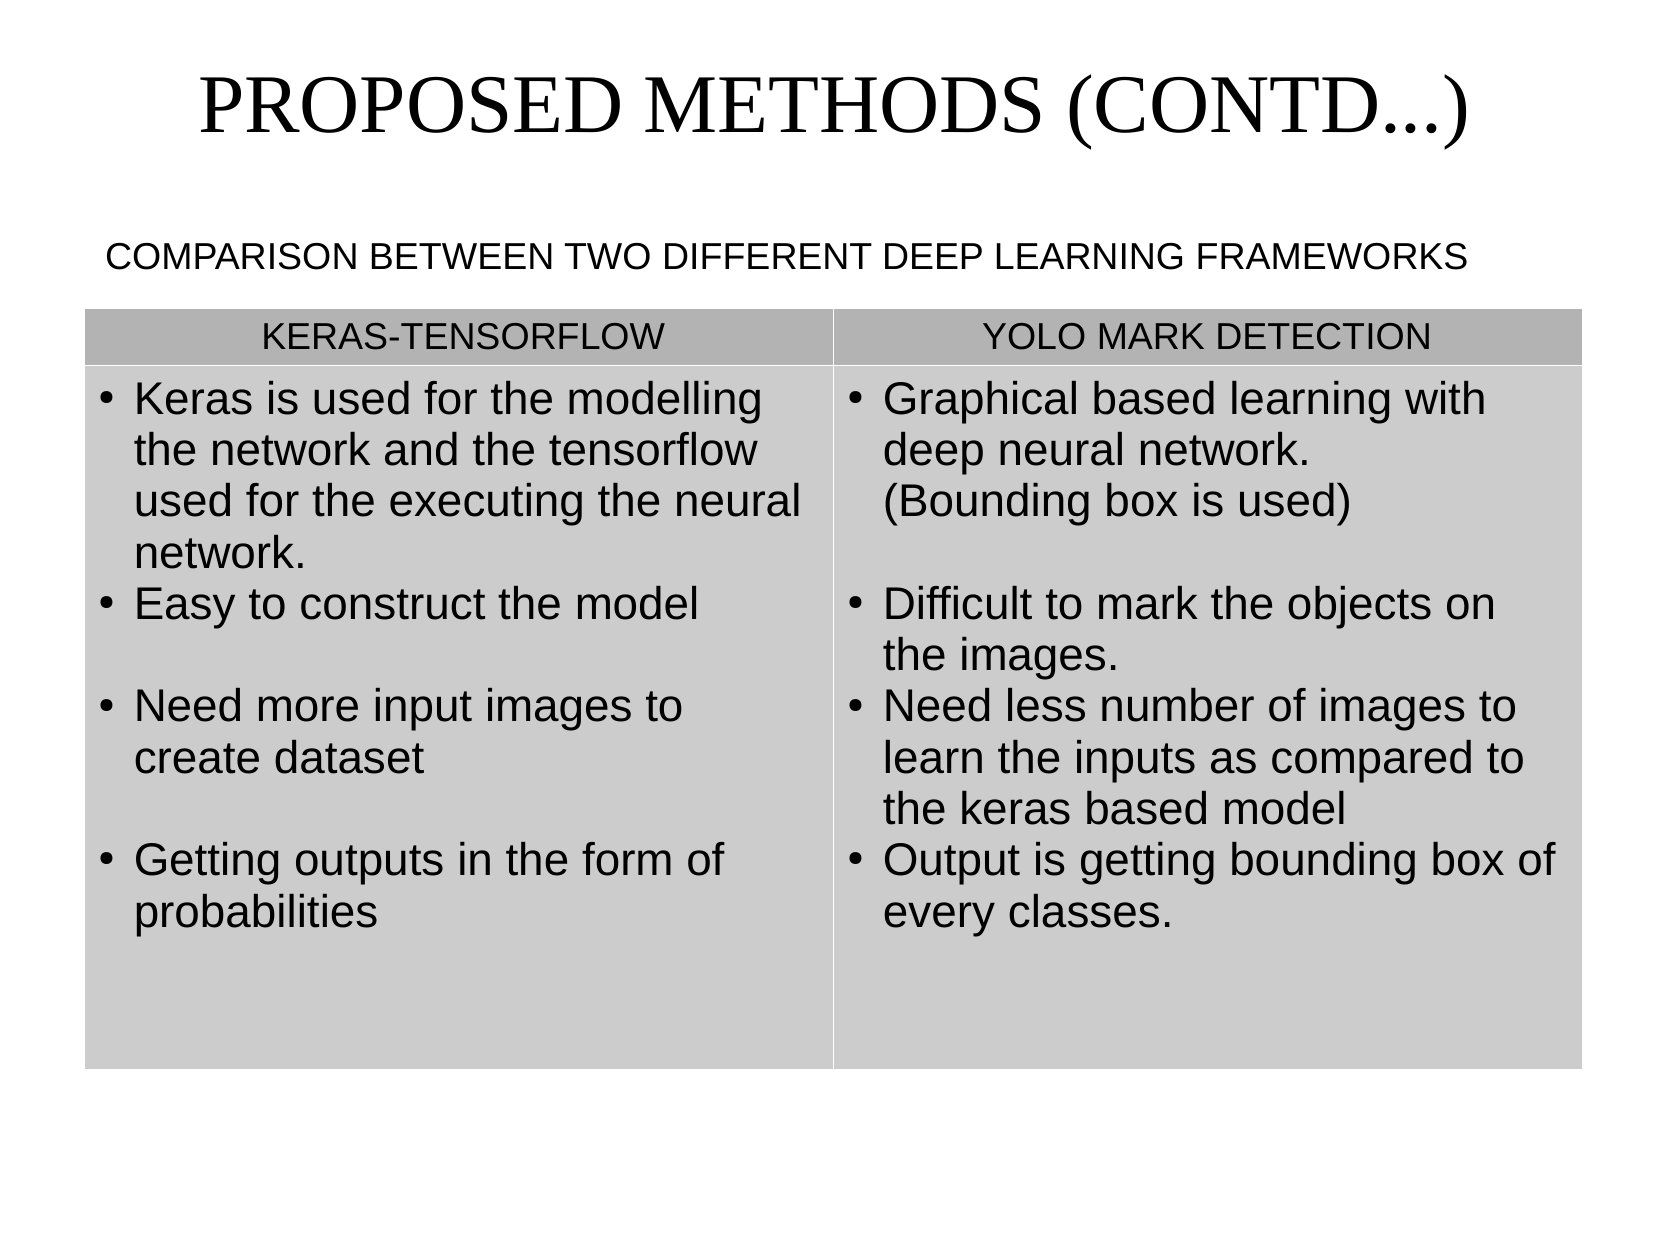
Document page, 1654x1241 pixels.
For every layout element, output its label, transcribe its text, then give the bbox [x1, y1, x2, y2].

title PROPOSED METHODS (CONTD...) [90, 21, 1579, 188]
table_cell Graphical based learning with deep neural network. (Bounding box is used) Difficult to mark the objects on the images. Need less number of images to learn the inputs as compared to the keras based model Output is getting bounding box of every classes. [834, 369, 1582, 1069]
text_box COMPARISON BETWEEN TWO DIFFERENT DEEP LEARNING FRAMEWORKS [90, 228, 1600, 369]
table_cell Keras is used for the modelling the network and the tensorflow used for the executing the neural network. Easy to construct the model Need more input images to create dataset Getting outputs in the form of probabilities [85, 366, 833, 1069]
